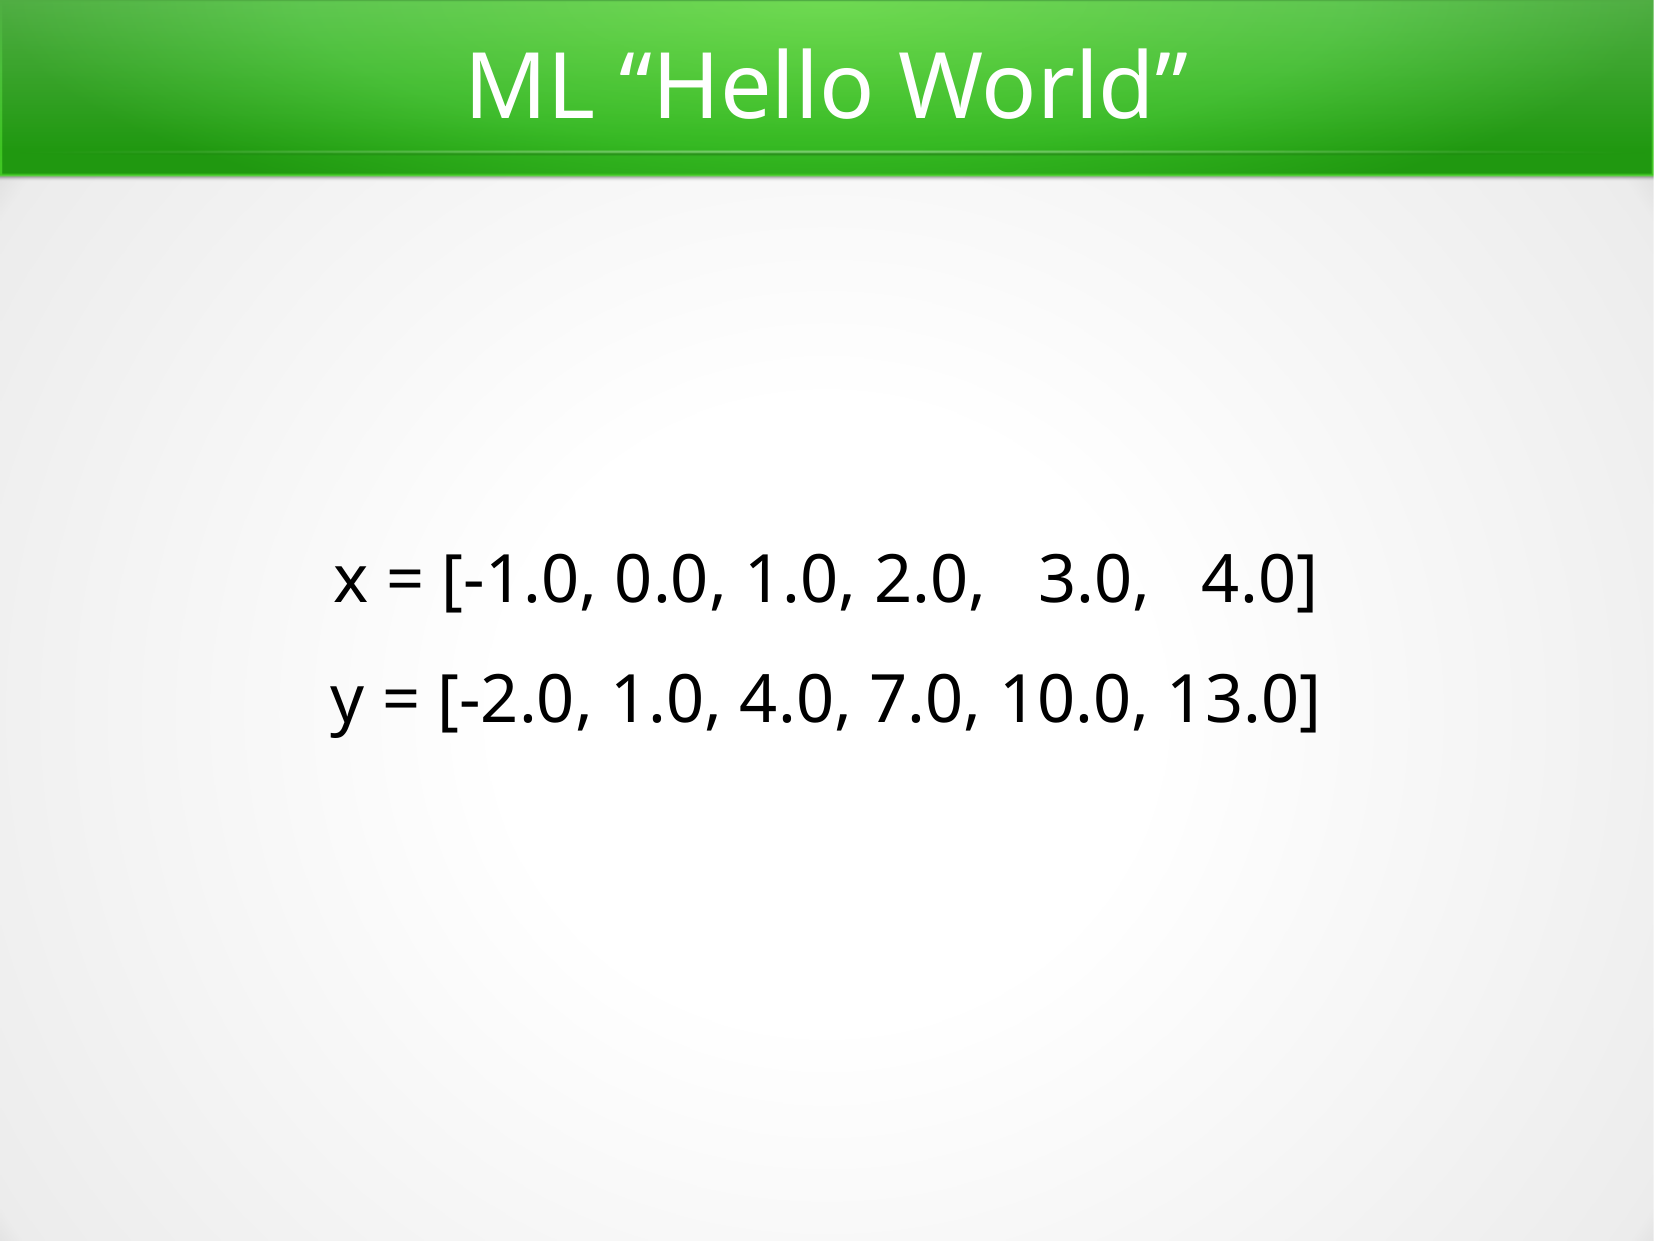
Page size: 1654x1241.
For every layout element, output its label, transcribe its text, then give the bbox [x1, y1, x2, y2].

list x = [-1.0, 0.0, 1.0, 2.0, 3.0, 4.0] y = [-2.0, 1.0, 4.0, 7.0, 10.0, 13.0] [82, 290, 1571, 1010]
picture [0, 0, 1654, 1241]
title ML “Hello World” [82, 11, 1571, 154]
